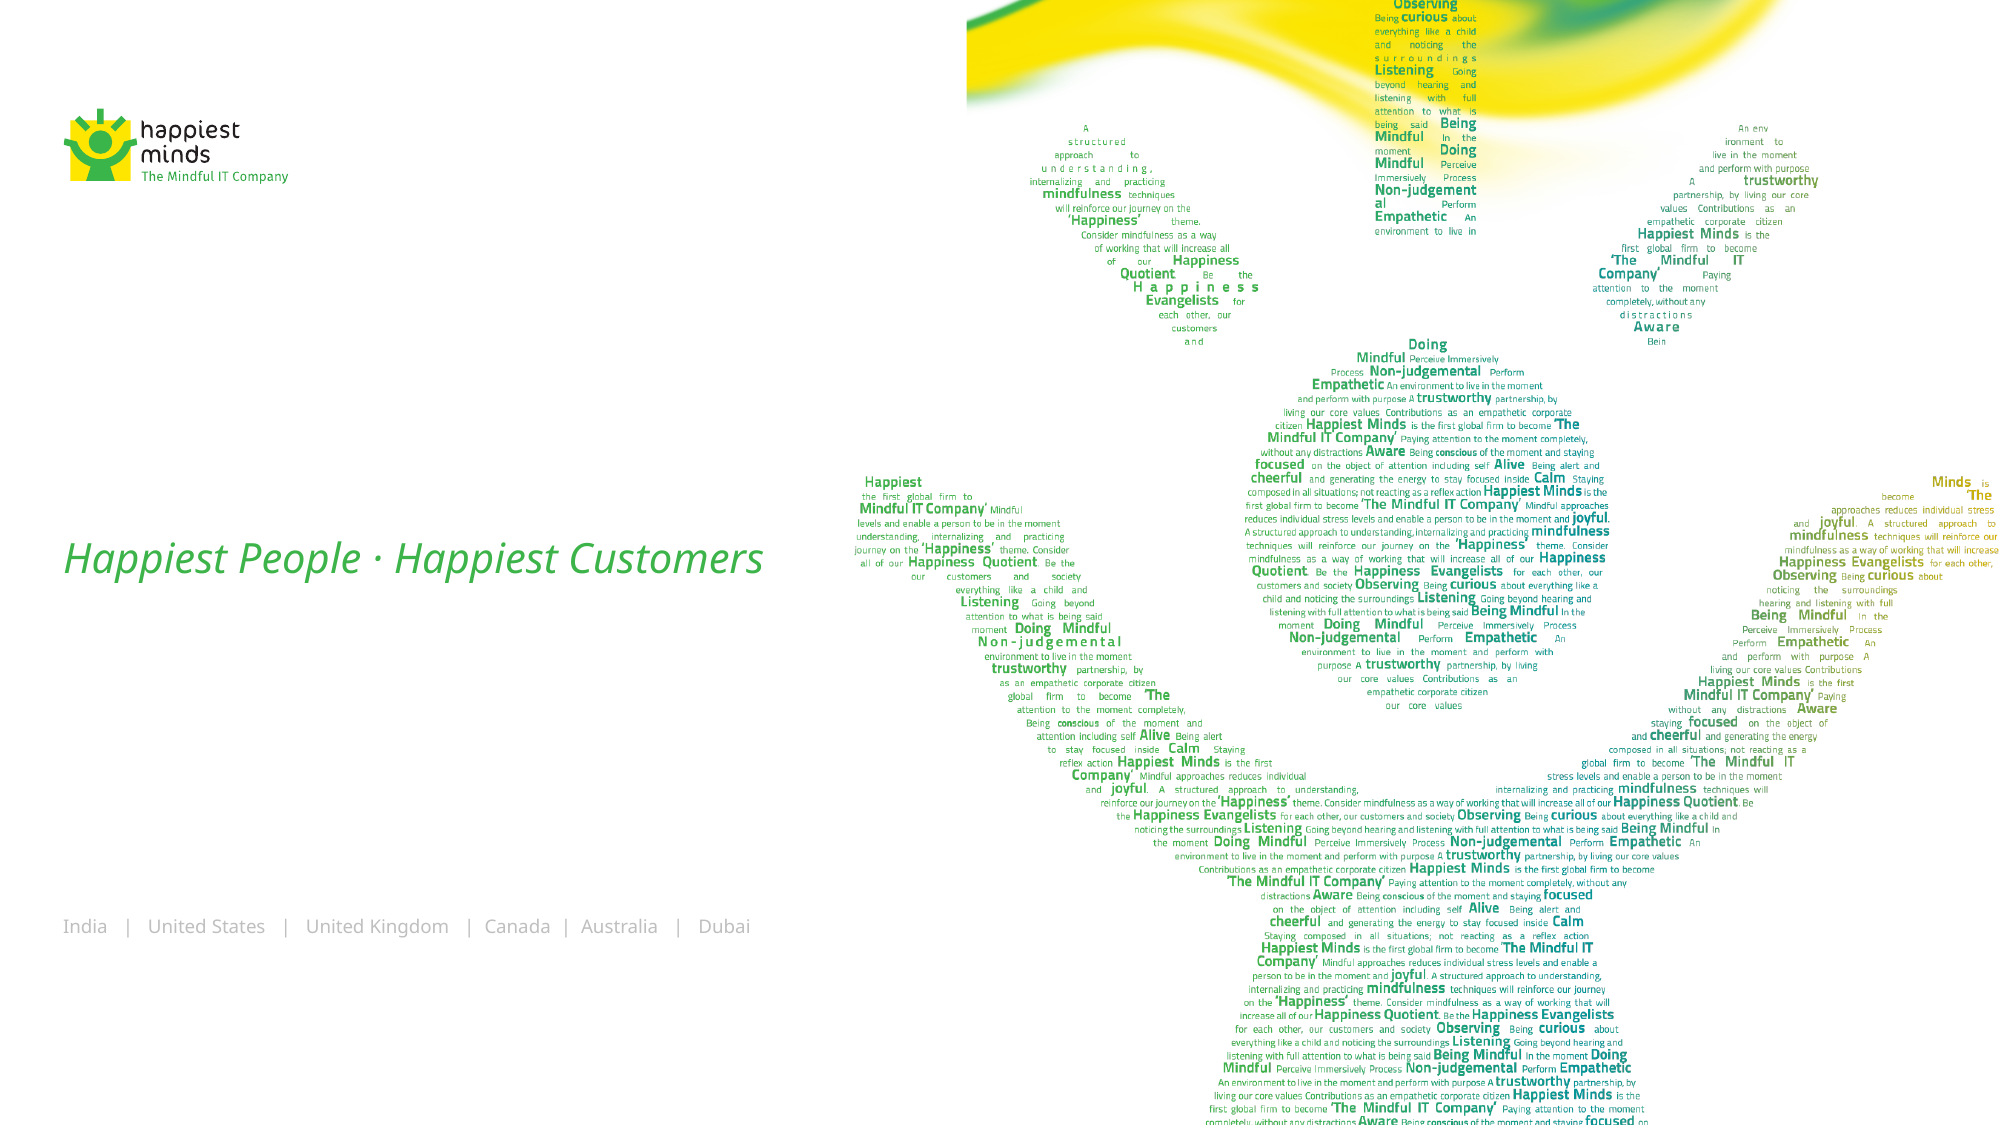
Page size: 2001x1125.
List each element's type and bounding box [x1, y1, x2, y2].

picture [815, 0, 2001, 1125]
